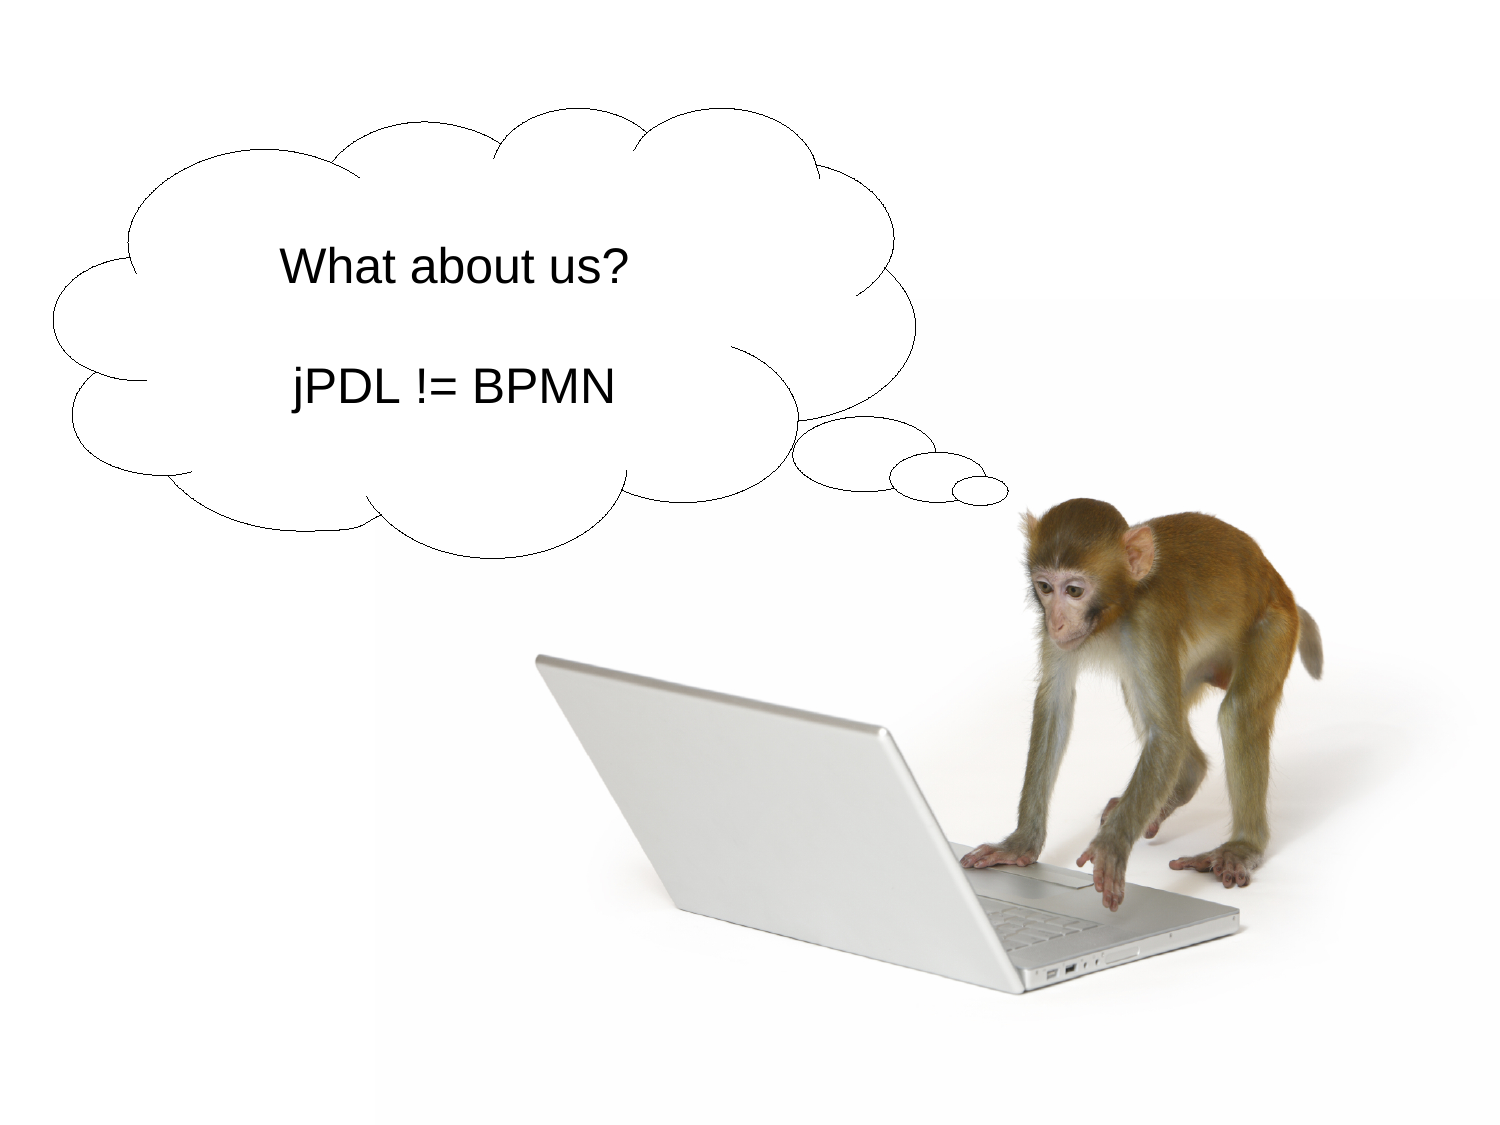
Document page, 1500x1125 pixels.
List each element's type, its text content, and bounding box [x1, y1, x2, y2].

text_box What about us? jPDL != BPMN [53, 108, 1009, 559]
picture [375, 299, 1500, 1125]
